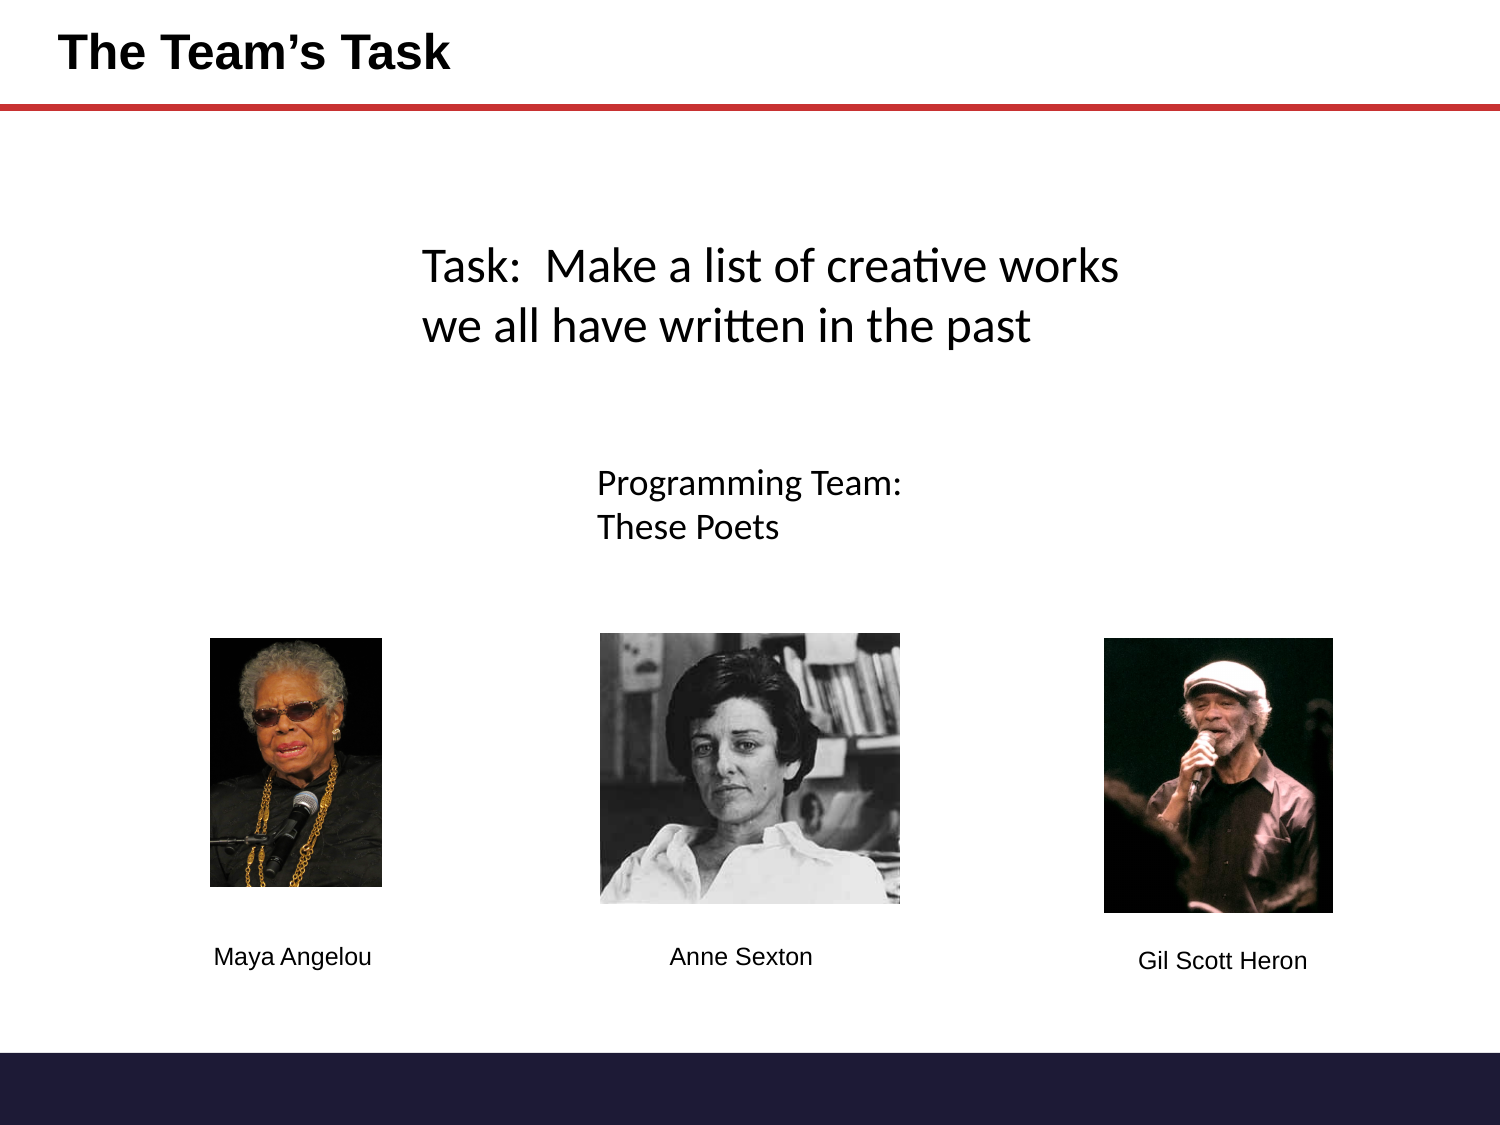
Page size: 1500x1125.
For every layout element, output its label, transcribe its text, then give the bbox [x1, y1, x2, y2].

text_box Task: Make a list of creative works we all have written in the past [414, 224, 1128, 361]
text_box Programming Team: These Poets [589, 450, 911, 556]
text_box Maya Angelou [205, 932, 381, 978]
title The Team’s Task [50, 0, 948, 108]
picture [600, 633, 900, 904]
text_box Anne Sexton [662, 932, 822, 978]
picture [1104, 638, 1333, 913]
picture [210, 638, 382, 887]
text_box Gil Scott Heron [1130, 937, 1316, 983]
